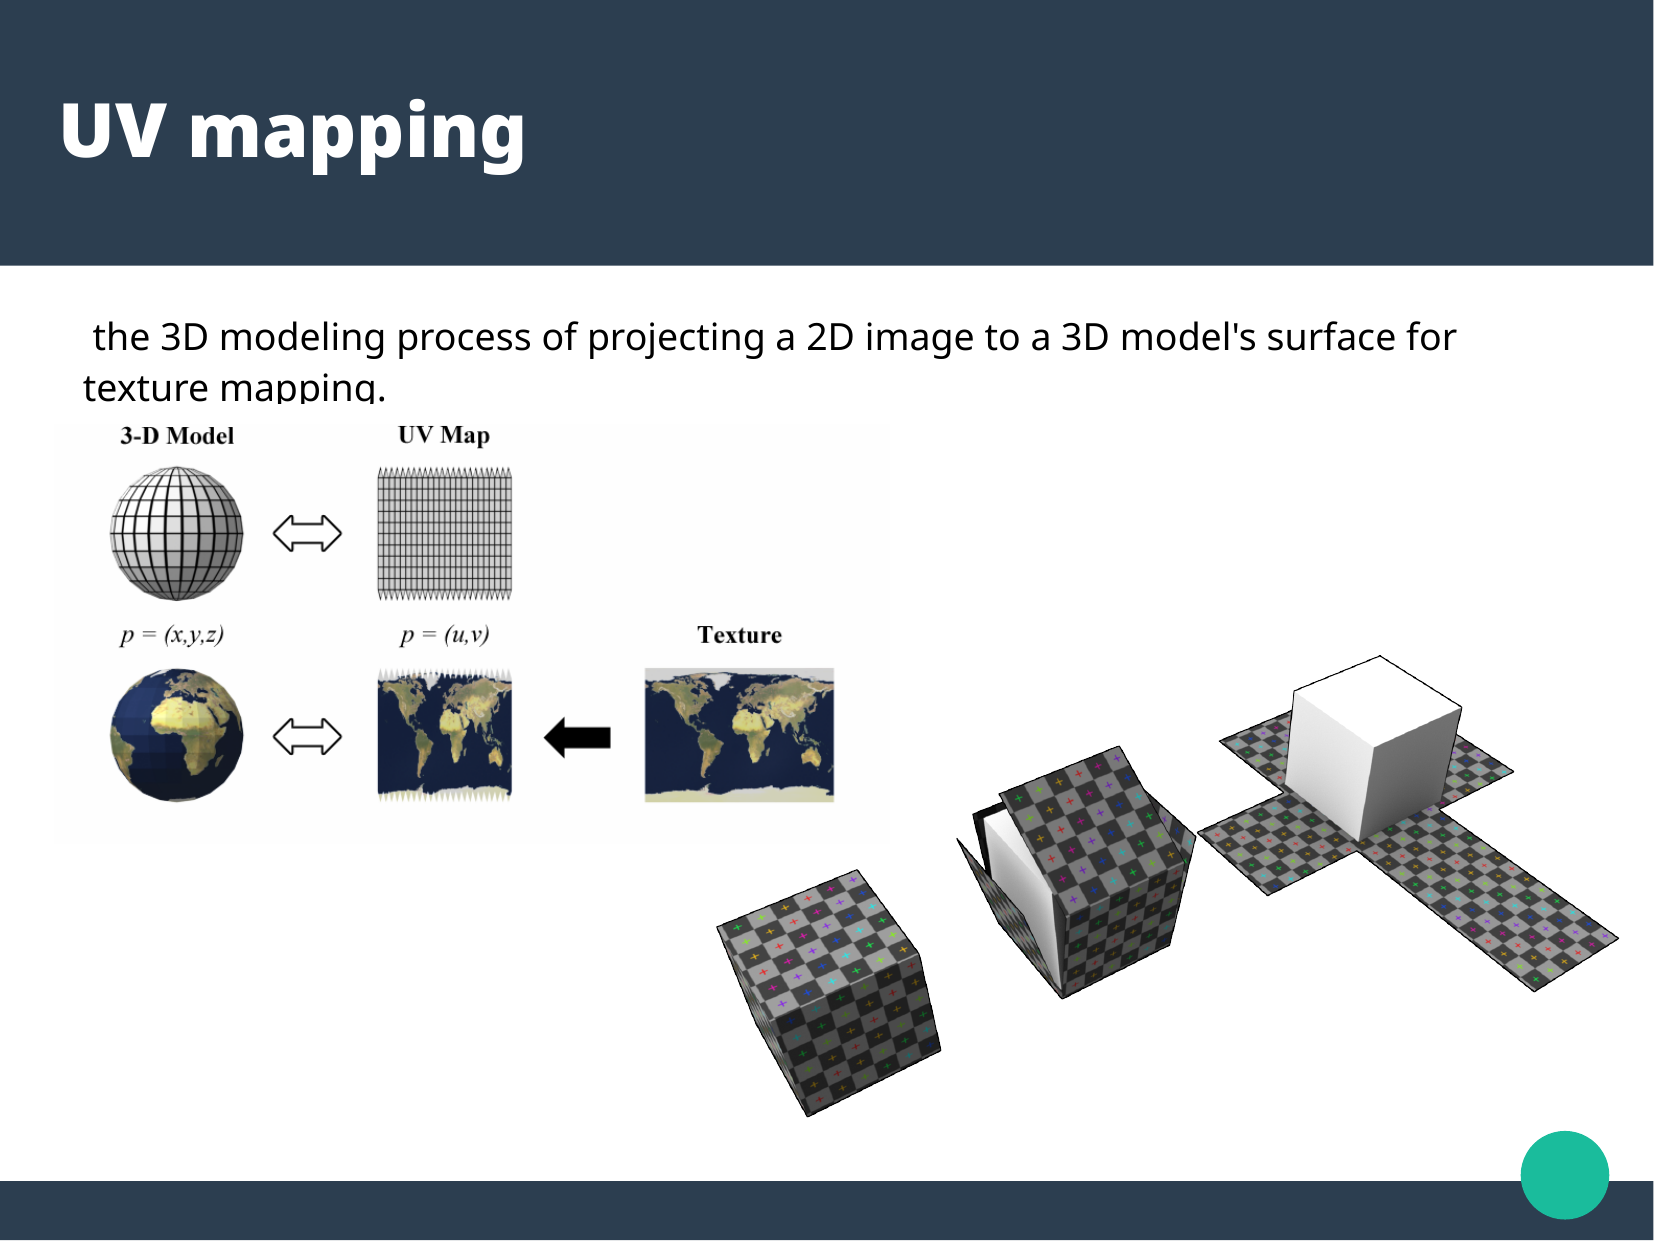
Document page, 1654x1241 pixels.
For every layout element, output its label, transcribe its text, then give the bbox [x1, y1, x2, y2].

text_box the 3D modeling process of projecting a 2D image to a 3D model's surface for texture mapping. [68, 303, 1571, 366]
title UV mapping [59, 49, 1595, 207]
picture [54, 404, 1654, 1236]
